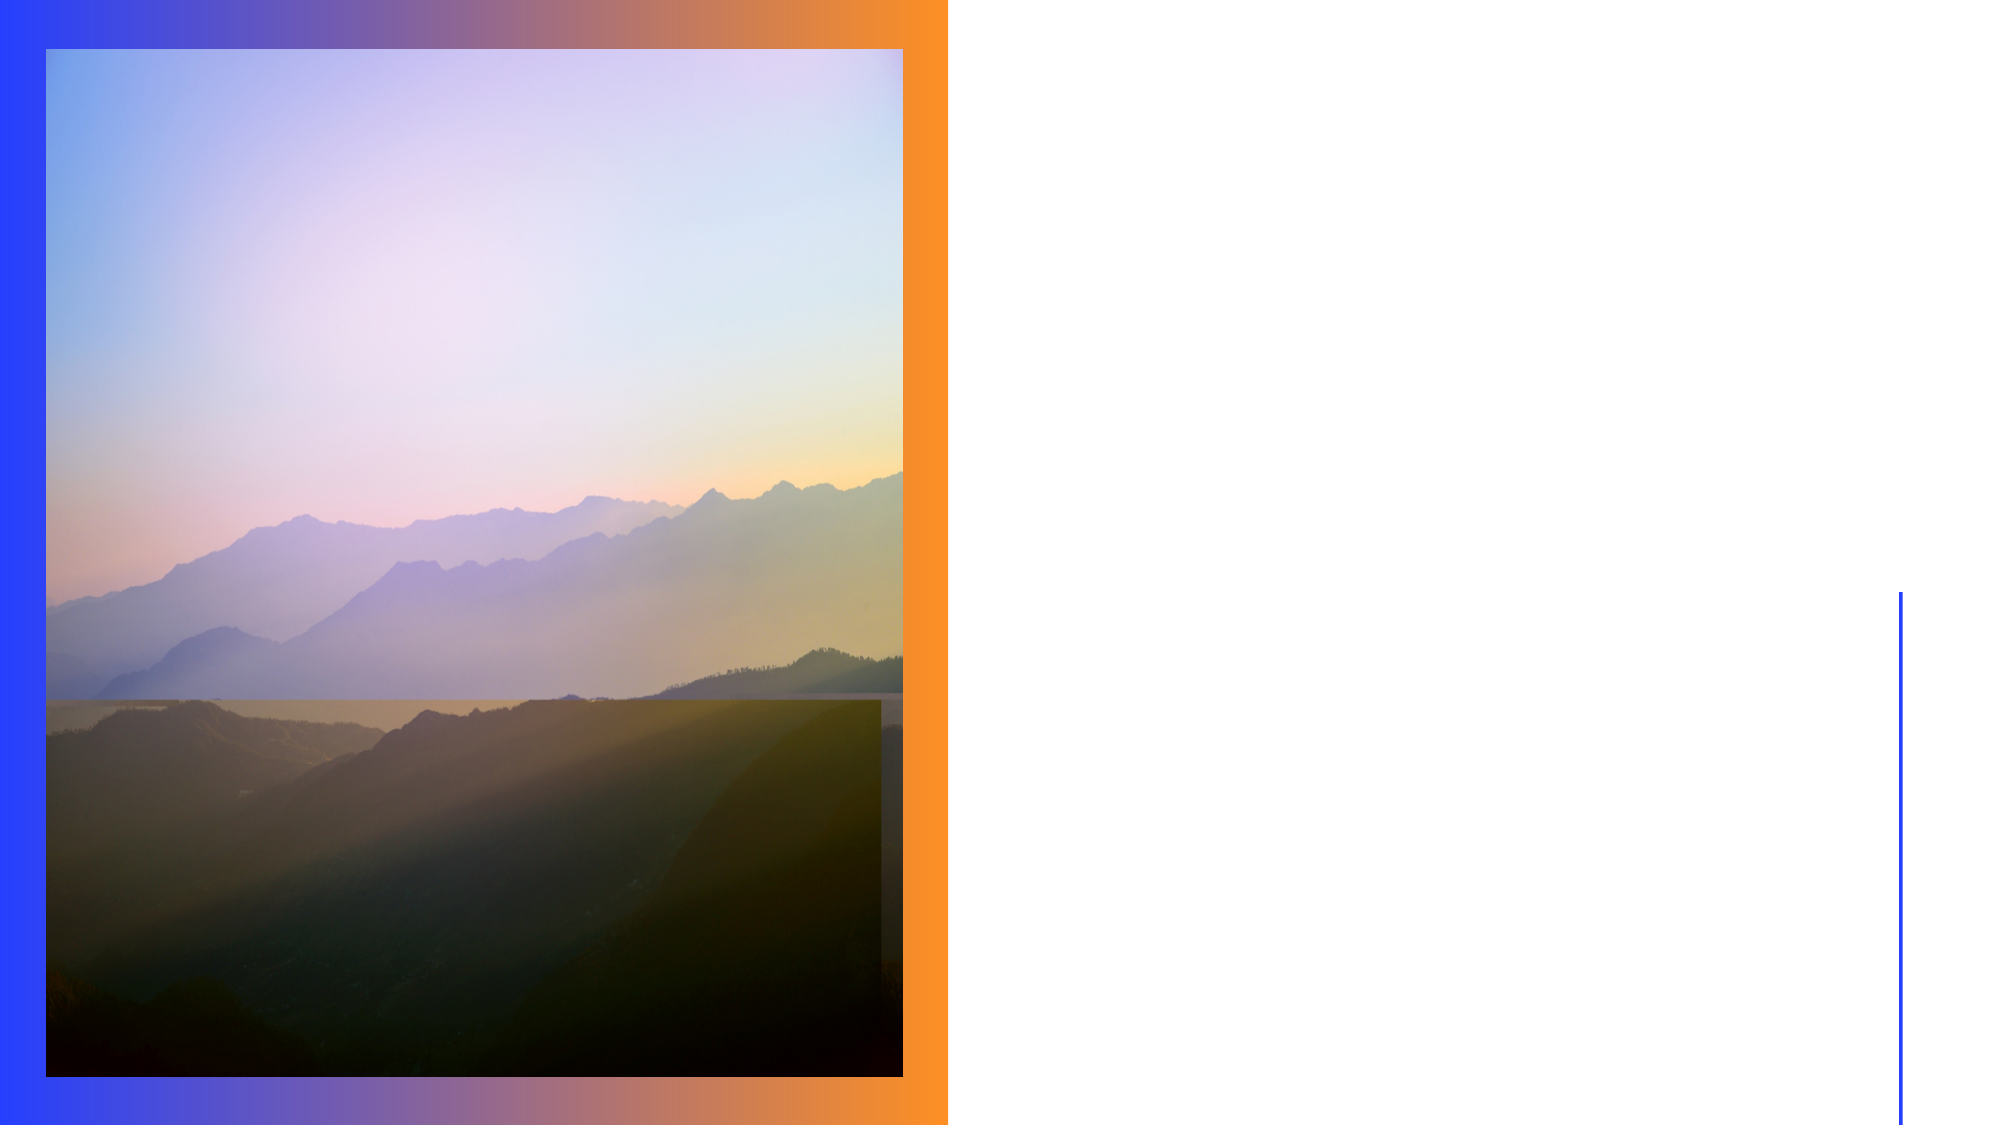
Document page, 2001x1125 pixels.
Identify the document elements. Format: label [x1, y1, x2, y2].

picture [46, 49, 903, 1077]
